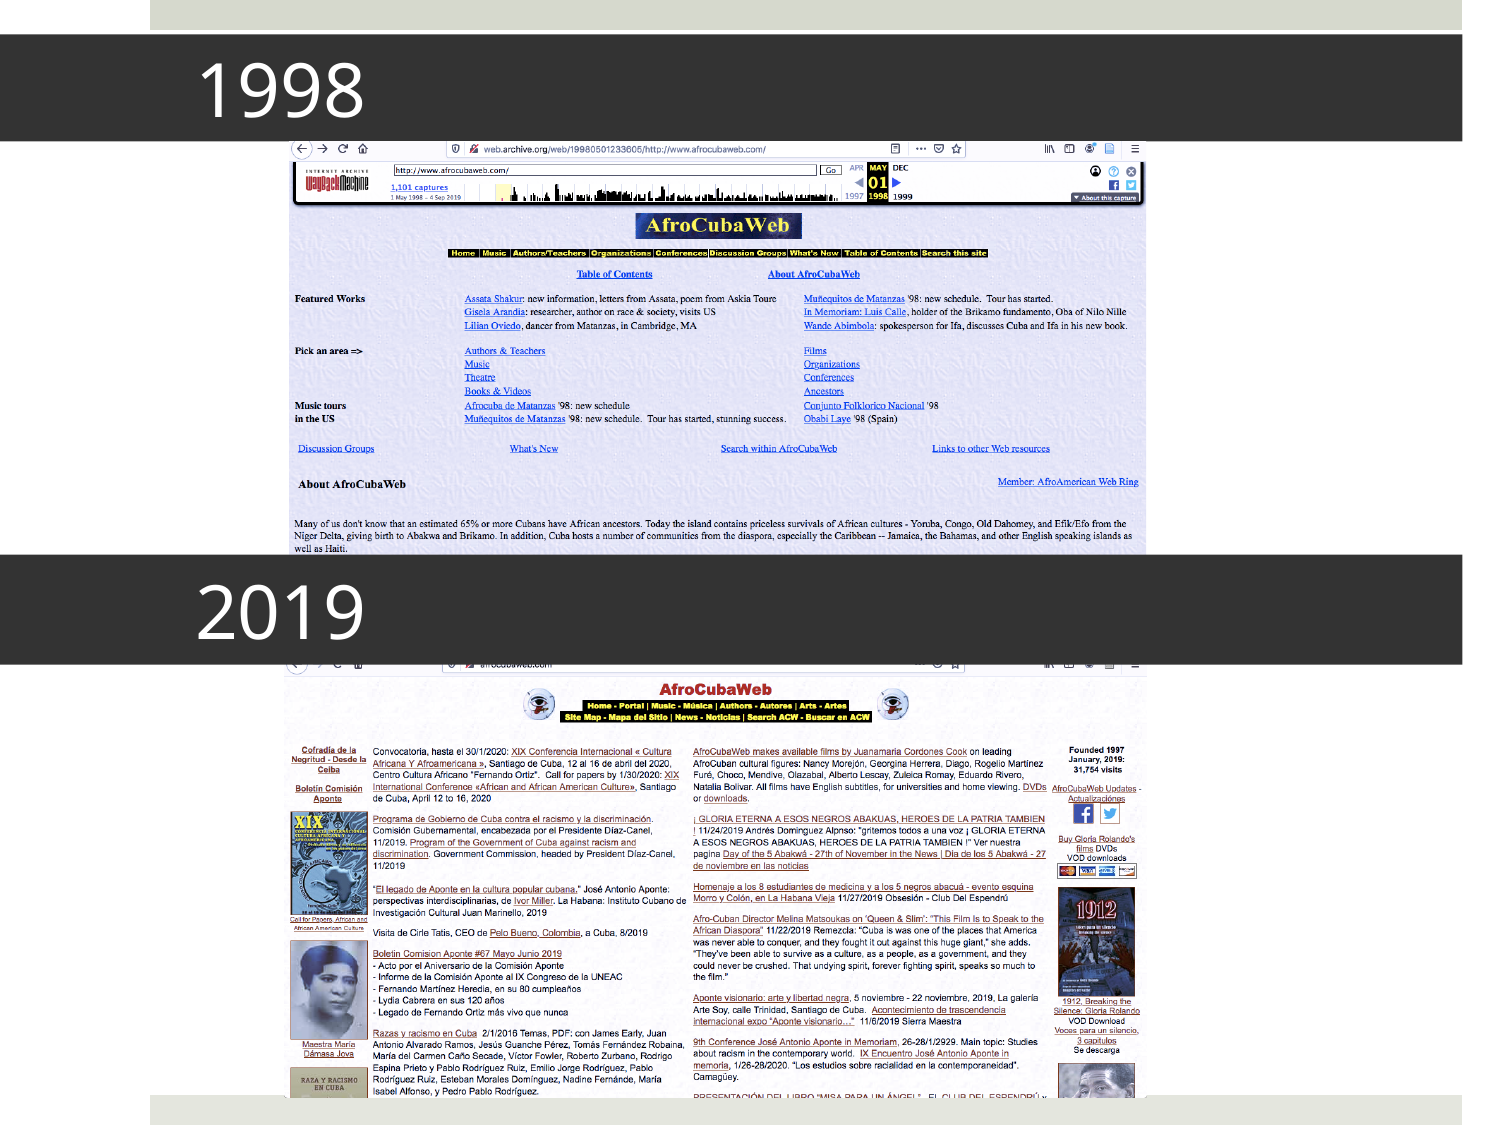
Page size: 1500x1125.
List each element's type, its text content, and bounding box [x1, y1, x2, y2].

picture [284, 665, 1147, 1098]
title 1998 [0, 34, 1463, 142]
text_box 2019 [0, 554, 1463, 665]
picture [289, 141, 1147, 554]
